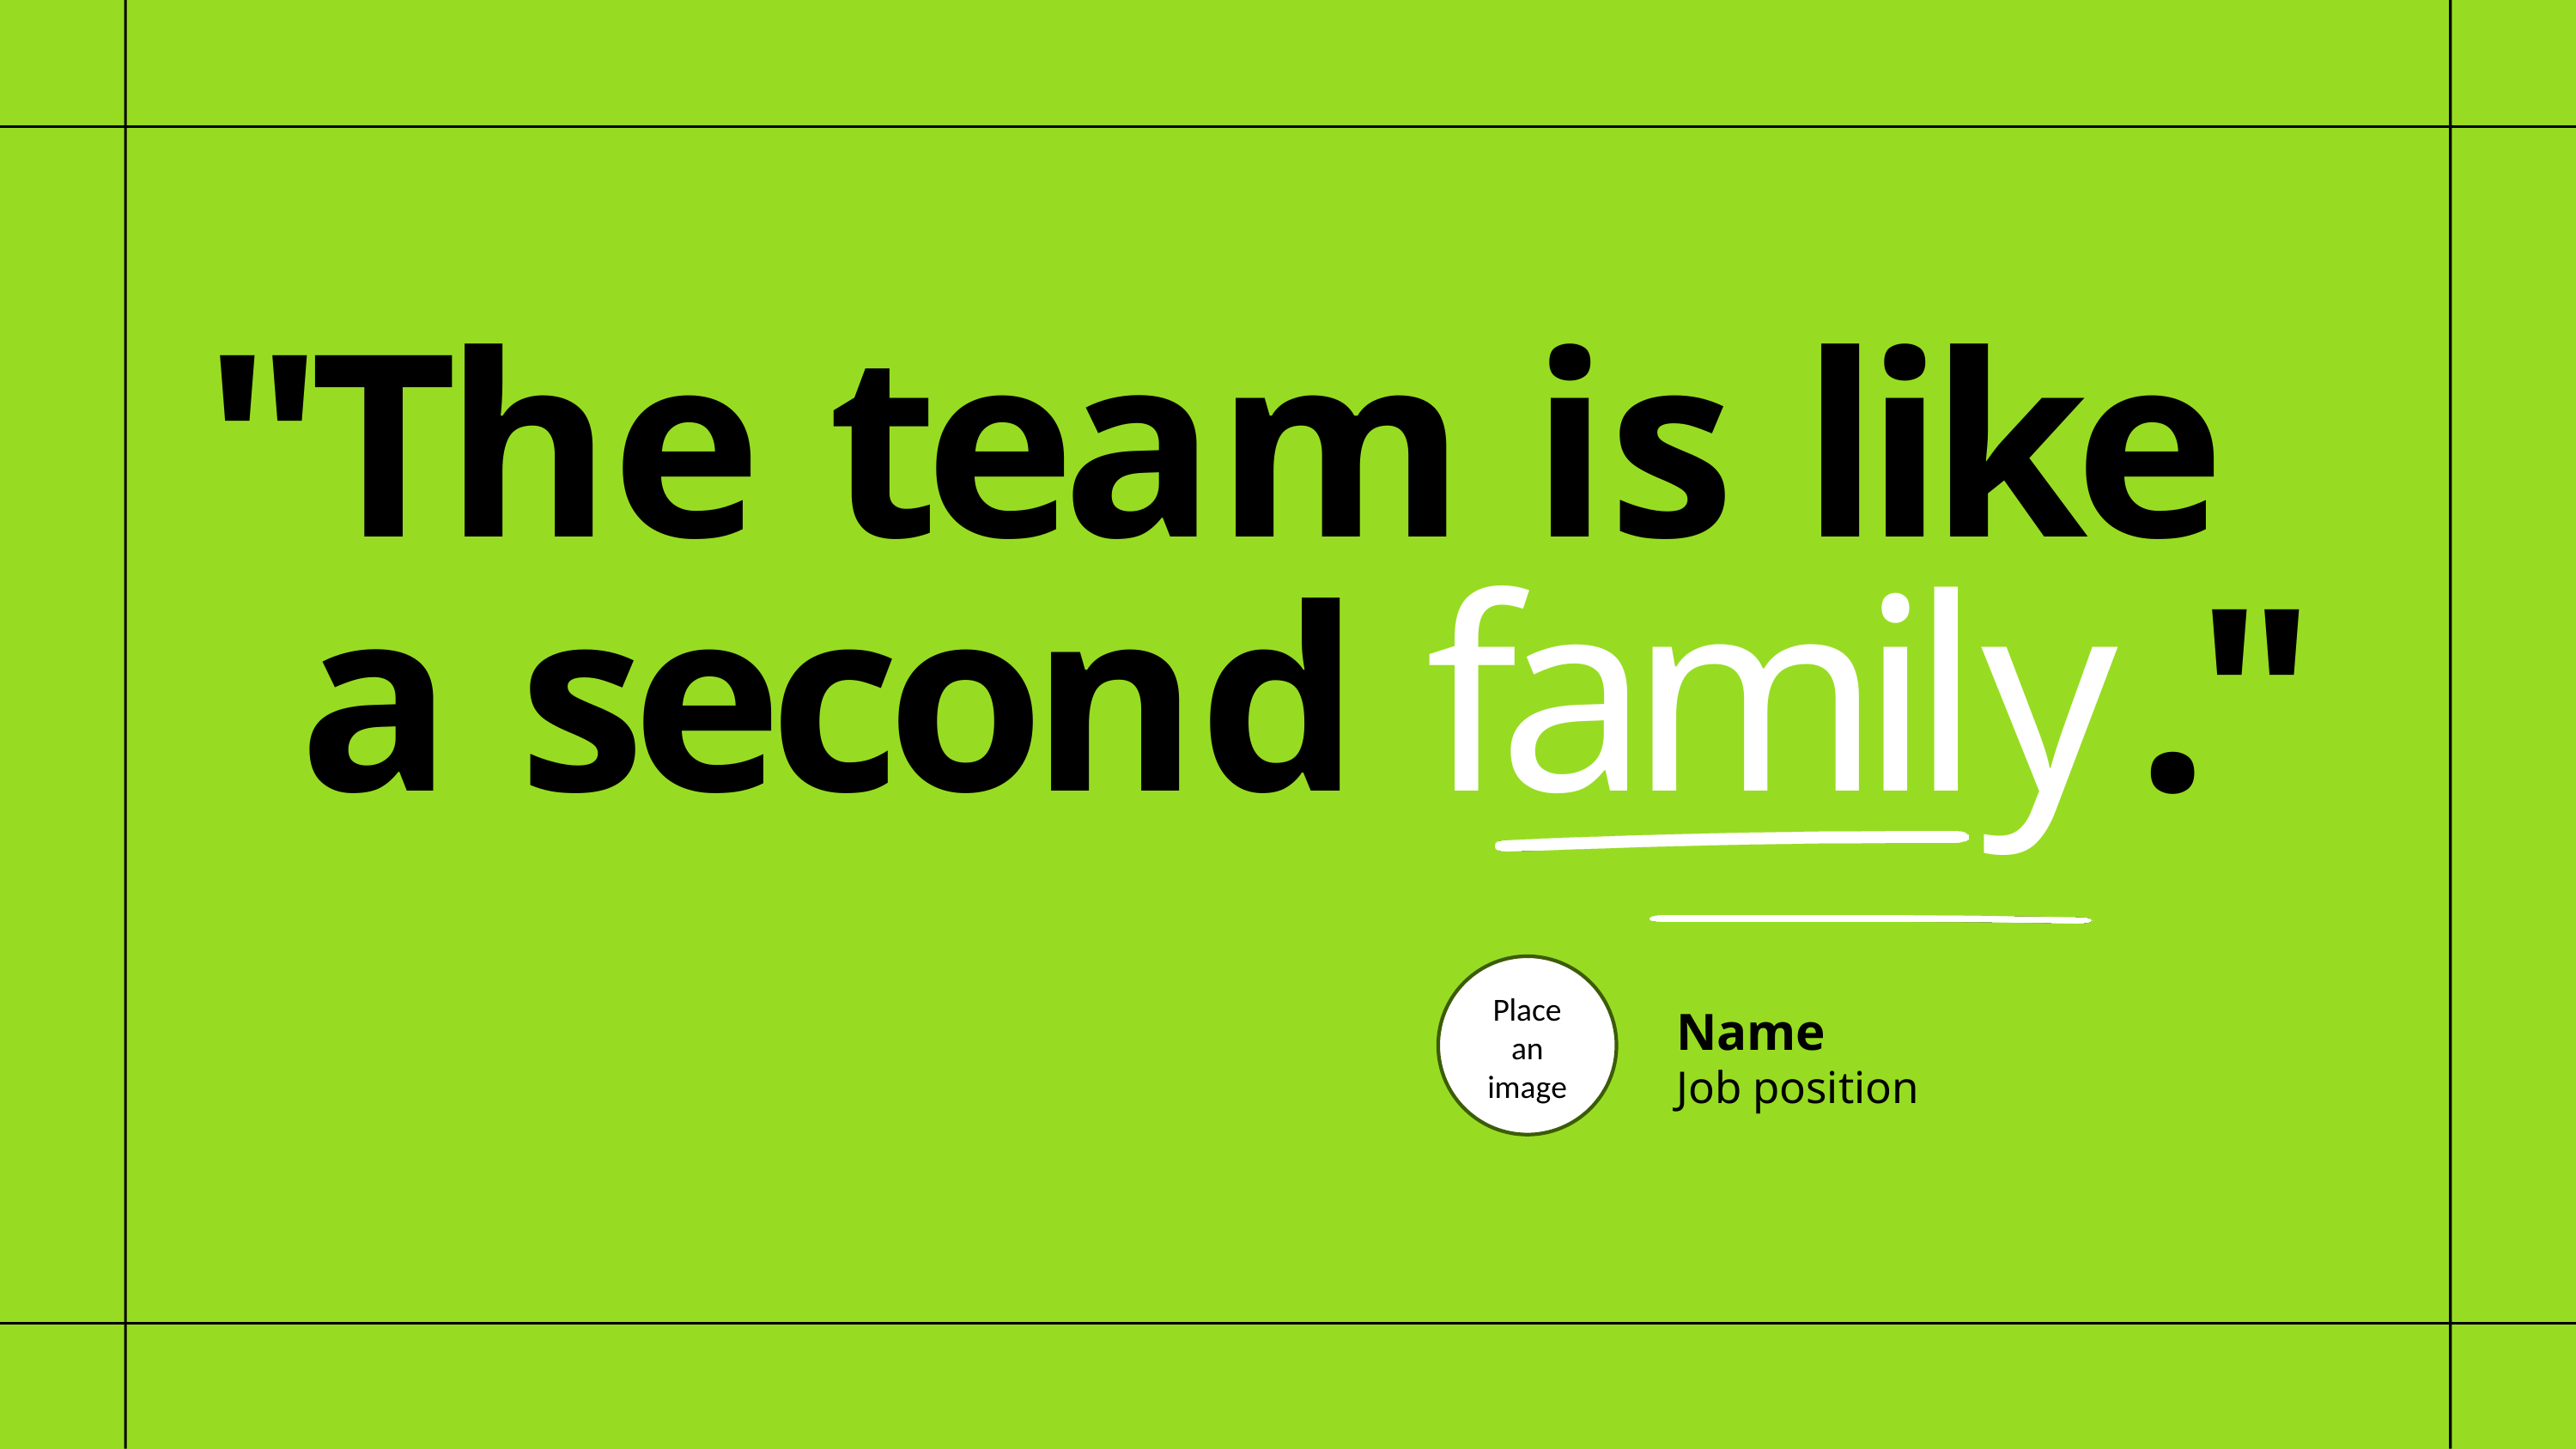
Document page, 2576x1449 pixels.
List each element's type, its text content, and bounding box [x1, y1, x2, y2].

picture [1495, 831, 1969, 852]
text_box Name Job position [1674, 997, 2263, 1114]
title "The team is like a second family." [170, 174, 2404, 844]
text_box Place an image [1437, 955, 1617, 1135]
picture [1649, 915, 2093, 924]
